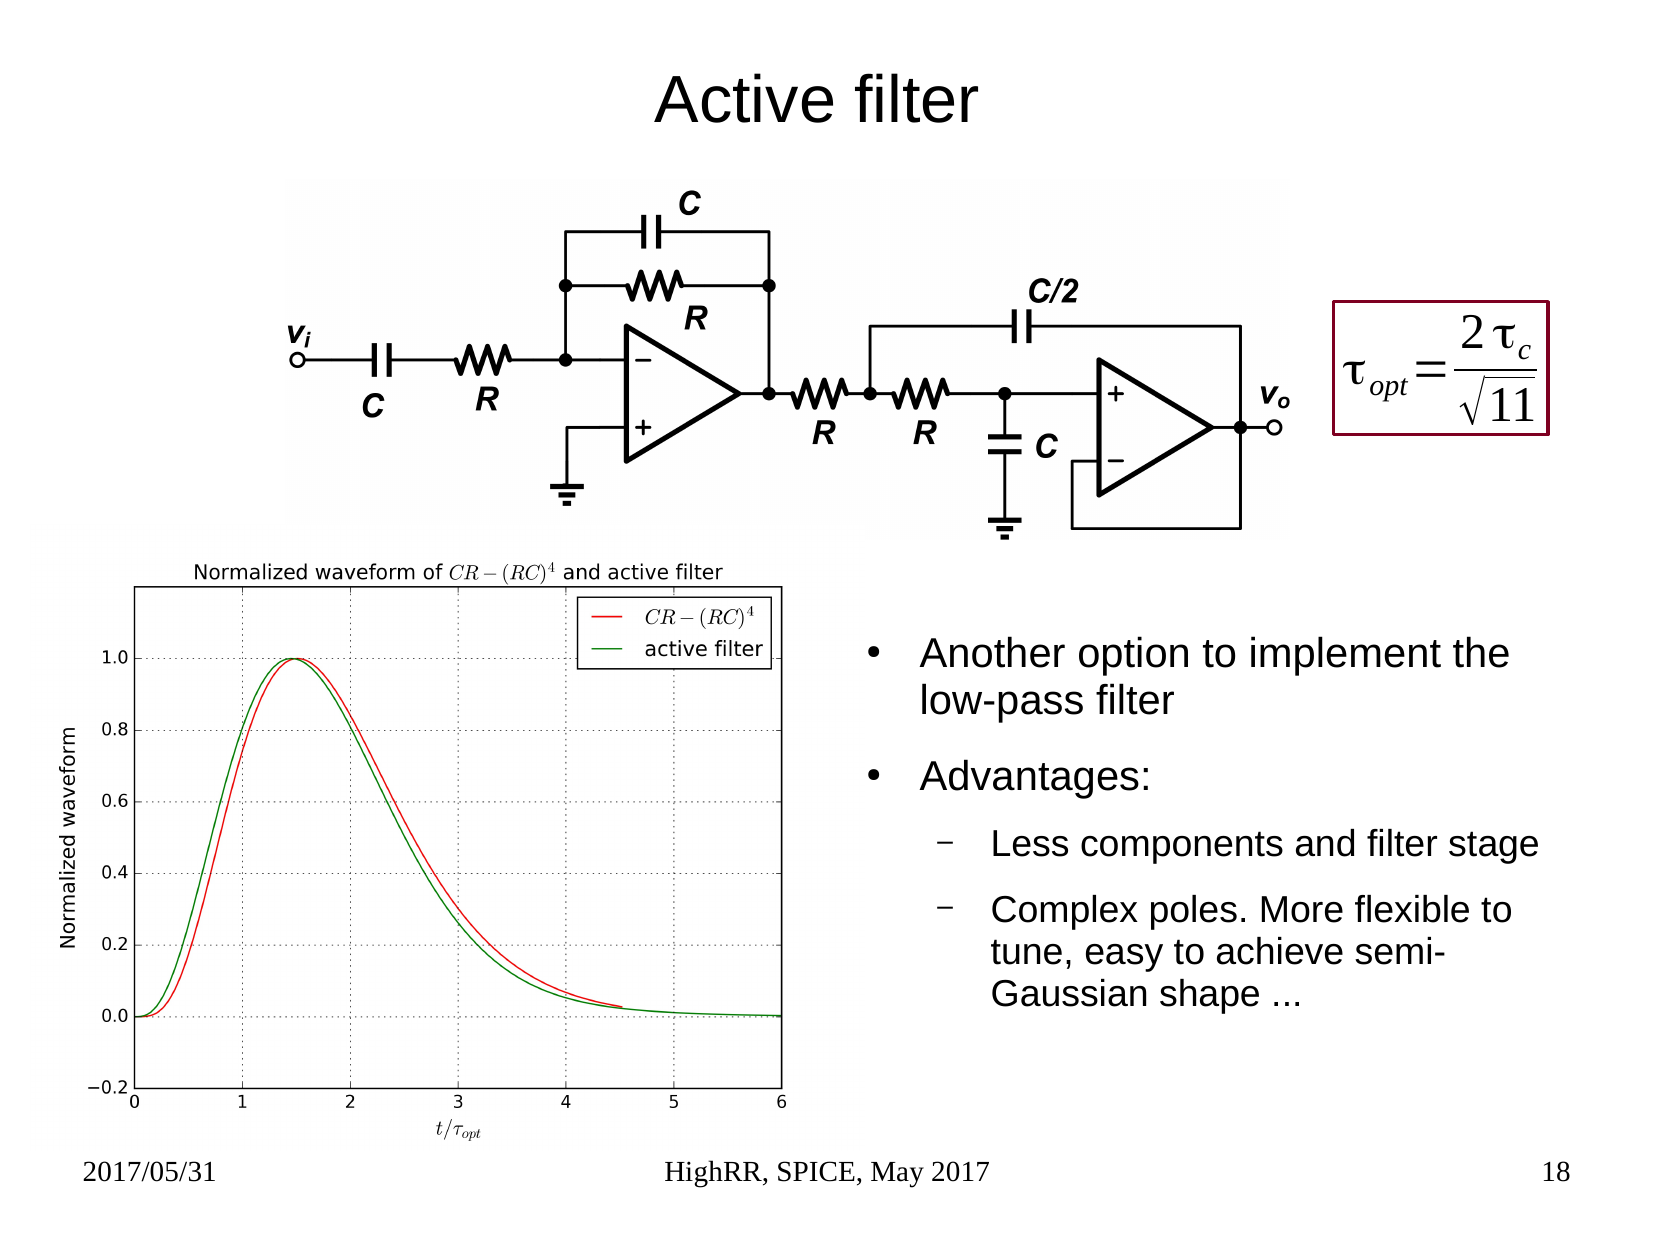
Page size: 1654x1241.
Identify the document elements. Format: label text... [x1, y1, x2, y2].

picture [30, 179, 1290, 1151]
title Active filter [82, 49, 1571, 151]
chart [1335, 303, 1547, 433]
list Another option to implement the low-pass filter Advantages: Less components and filter stage Complex poles. More flexible to tune, easy to achieve semi-Gaussian shape ... [865, 630, 1576, 1066]
